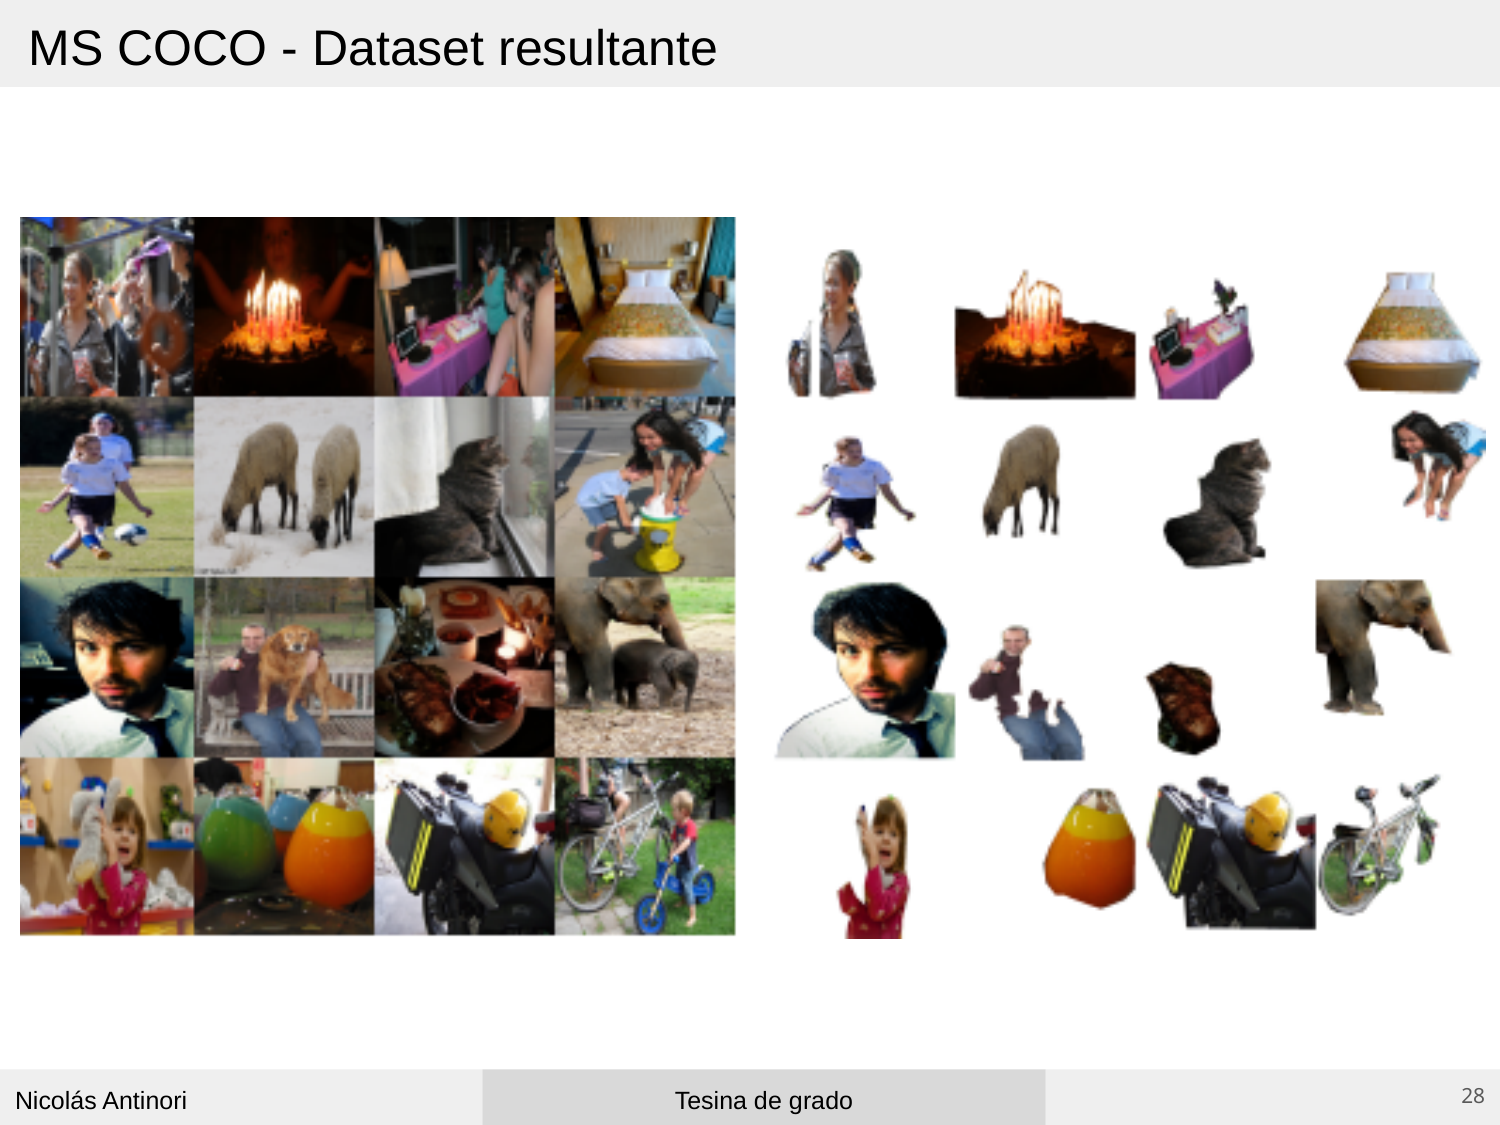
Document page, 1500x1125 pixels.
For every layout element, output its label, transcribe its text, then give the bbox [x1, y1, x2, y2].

text_box MS COCO - Dataset resultante [0, 0, 1500, 87]
text_box Tesina de grado [482, 1069, 1046, 1125]
slide_number <number> [1046, 1069, 1500, 1125]
picture [20, 217, 1486, 939]
text_box Nicolás Antinori [0, 1069, 482, 1125]
